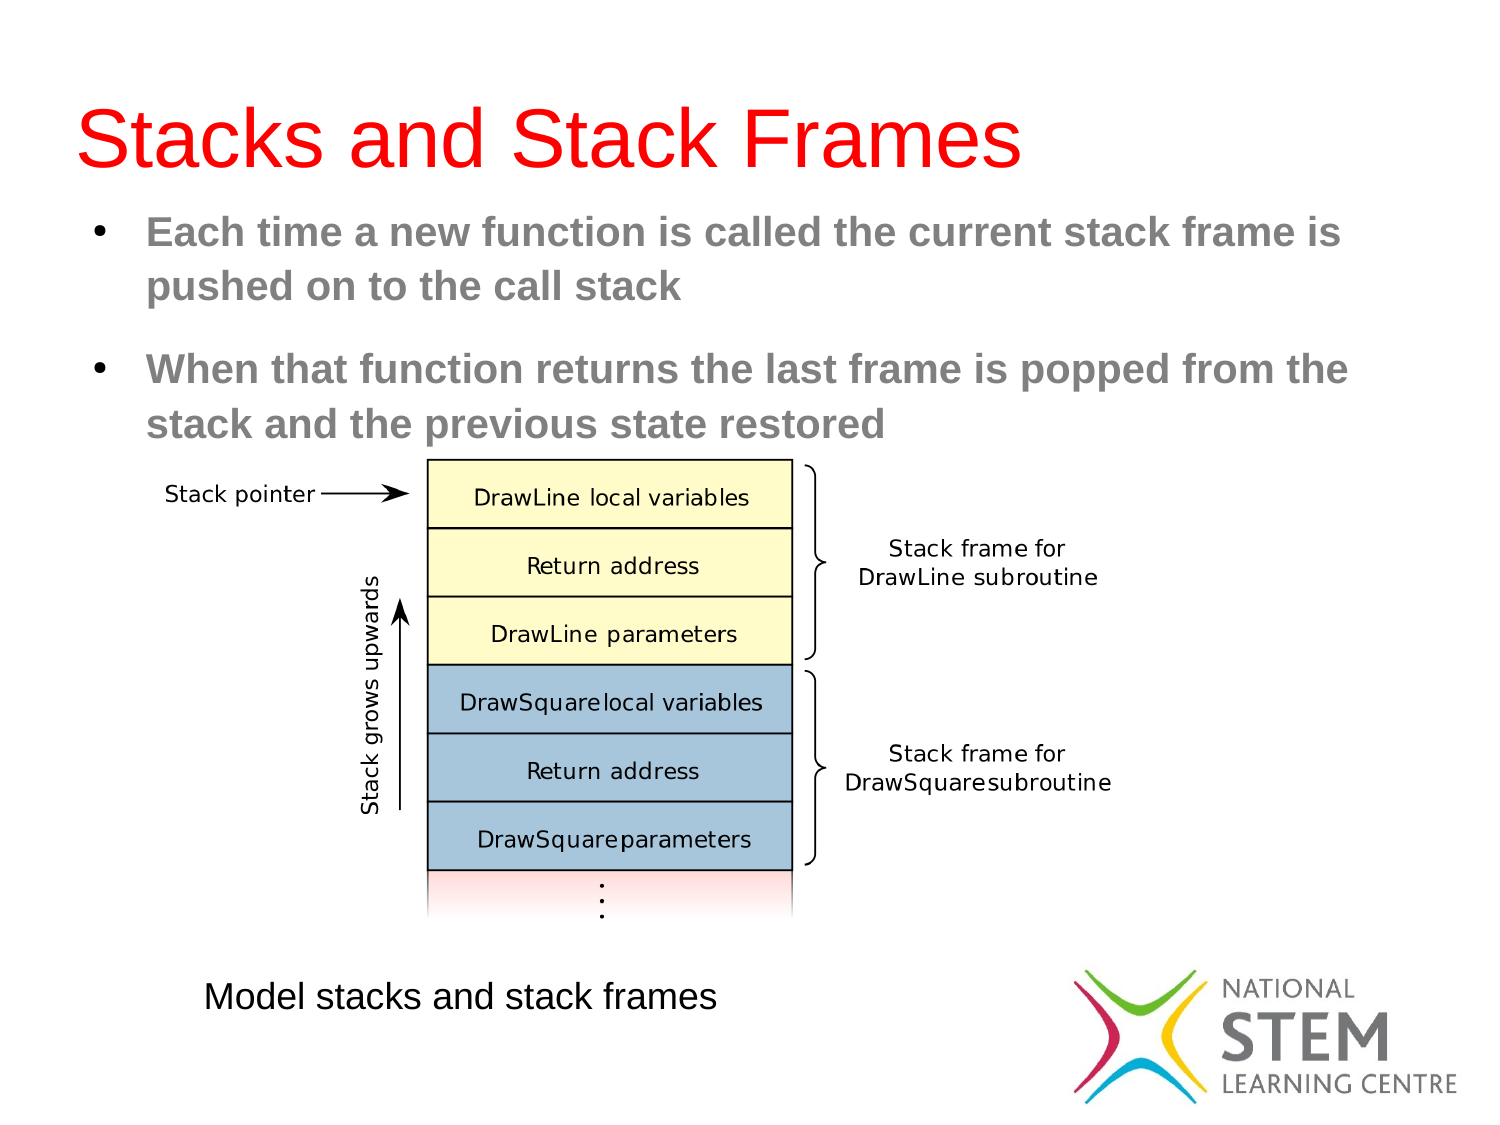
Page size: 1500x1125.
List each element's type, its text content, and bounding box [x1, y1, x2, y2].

title Stacks and Stack Frames [75, 44, 1425, 200]
list Each time a new function is called the current stack frame is pushed on to the call stack When that function returns the last frame is popped from the stack and the previous state restored [75, 200, 1425, 659]
text_box Model stacks and stack frames [188, 968, 910, 1028]
picture [129, 411, 1472, 1120]
